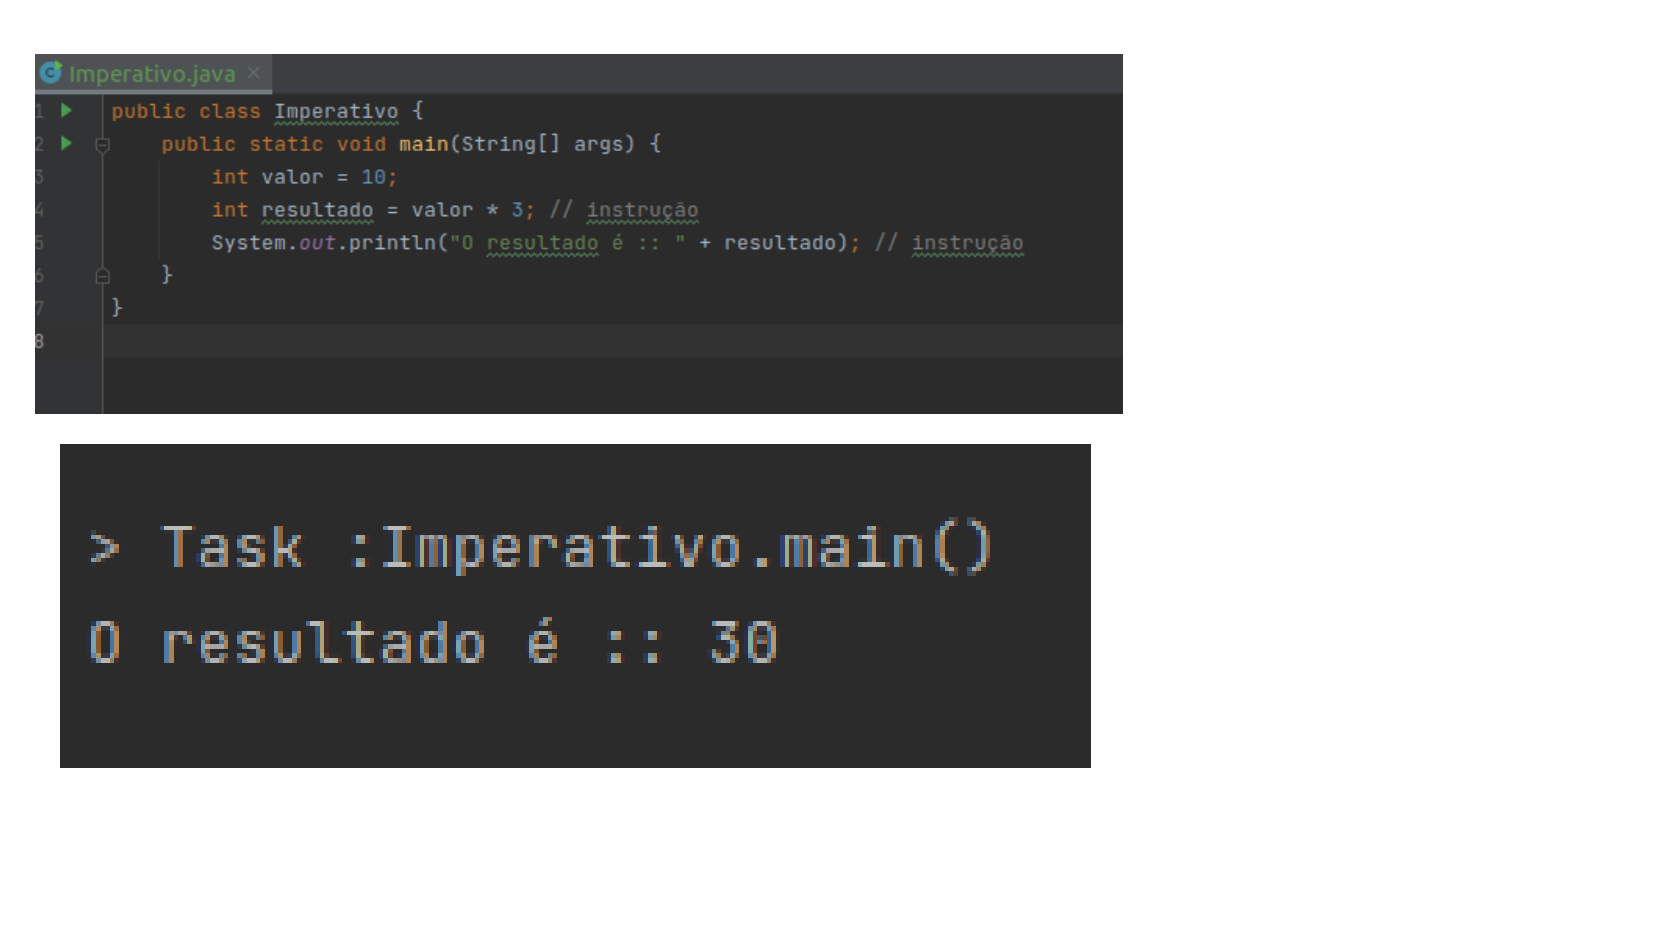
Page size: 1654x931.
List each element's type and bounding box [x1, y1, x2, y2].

picture [60, 444, 1091, 768]
picture [35, 54, 1123, 414]
